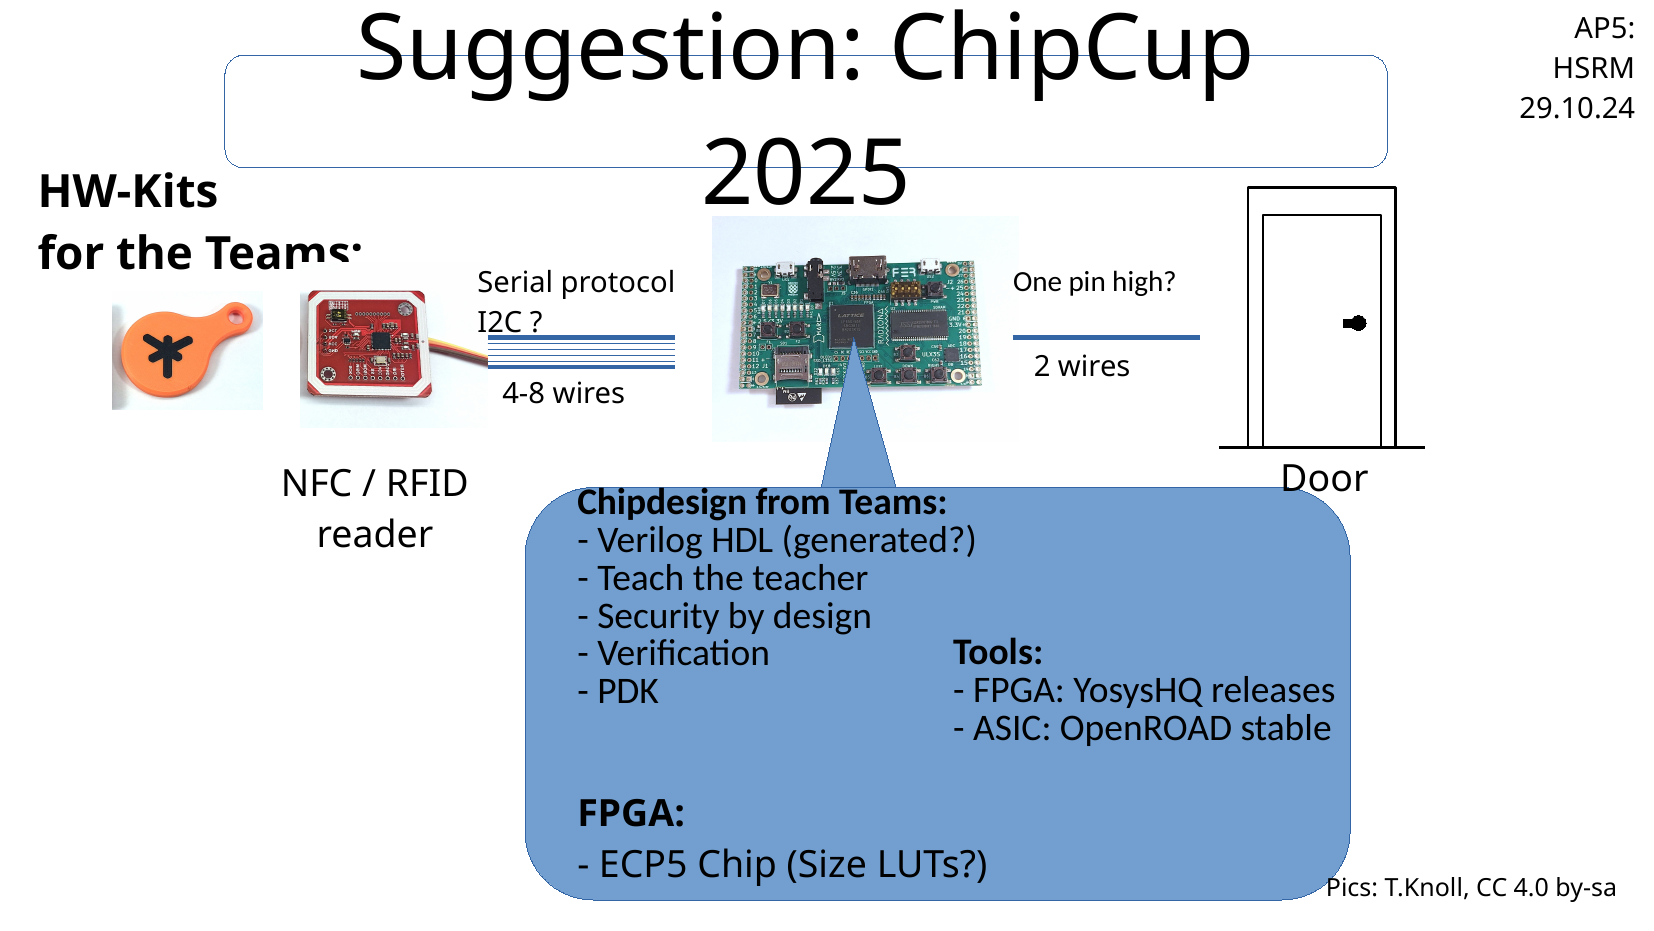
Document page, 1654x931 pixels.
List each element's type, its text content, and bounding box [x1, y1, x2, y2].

text_box NFC / RFID reader [262, 449, 488, 562]
text_box [821, 337, 897, 488]
text_box Serial protocol I2C ? [462, 254, 713, 335]
picture [112, 291, 263, 410]
text_box [1352, 315, 1367, 331]
text_box 4-8 wires [487, 364, 676, 413]
title Suggestion: ChipCup 2025 [262, 55, 1351, 159]
text_box Pics: T.Knoll, CC 4.0 by-sa [1294, 862, 1633, 906]
picture [712, 216, 1019, 442]
text_box 2 wires [1019, 337, 1207, 386]
text_box AP5: HSRM 29.10.24 [1500, 0, 1651, 114]
text_box One pin high? [998, 262, 1249, 313]
text_box [525, 495, 1351, 901]
text_box Tools: - FPGA: YosysHQ releases - ASIC: OpenROAD stable [938, 629, 1426, 782]
text_box Chipdesign from Teams: - Verilog HDL (generated?) - Teach the teacher - Security by design - Verification - PDK [562, 479, 1013, 779]
text_box FPGA: - ECP5 Chip (Size LUTs?) [562, 779, 1013, 879]
text_box Door [1230, 443, 1419, 501]
text_box HW-Kits for the Teams: [37, 158, 451, 286]
text_box [1013, 487, 1351, 629]
picture [300, 262, 488, 429]
